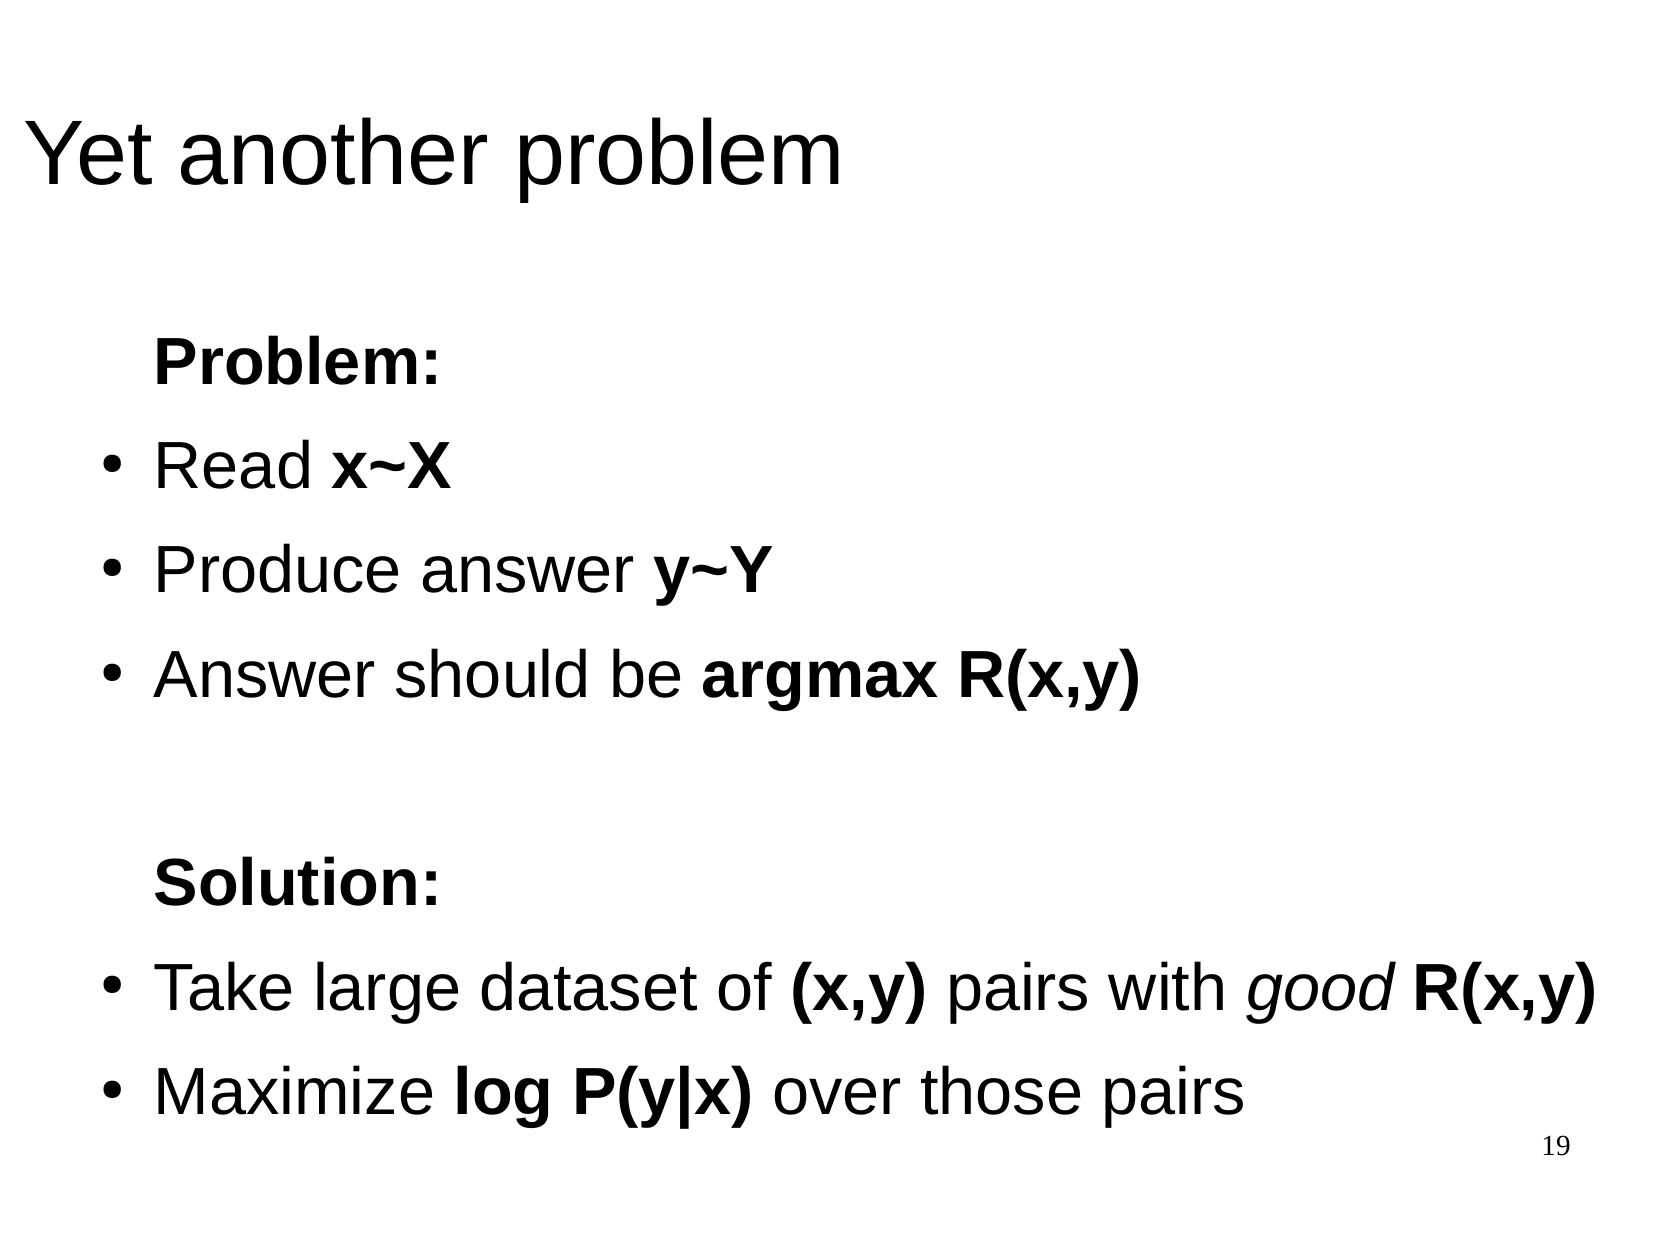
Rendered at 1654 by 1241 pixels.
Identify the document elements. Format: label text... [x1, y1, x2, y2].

list Problem: Read x~X Produce answer y~Y Answer should be argmax R(x,y) Solution: Take large dataset of (x,y) pairs with good R(x,y) Maximize log P(y|x) over those pairs [82, 323, 1654, 1241]
title Yet another problem [23, 49, 1512, 257]
